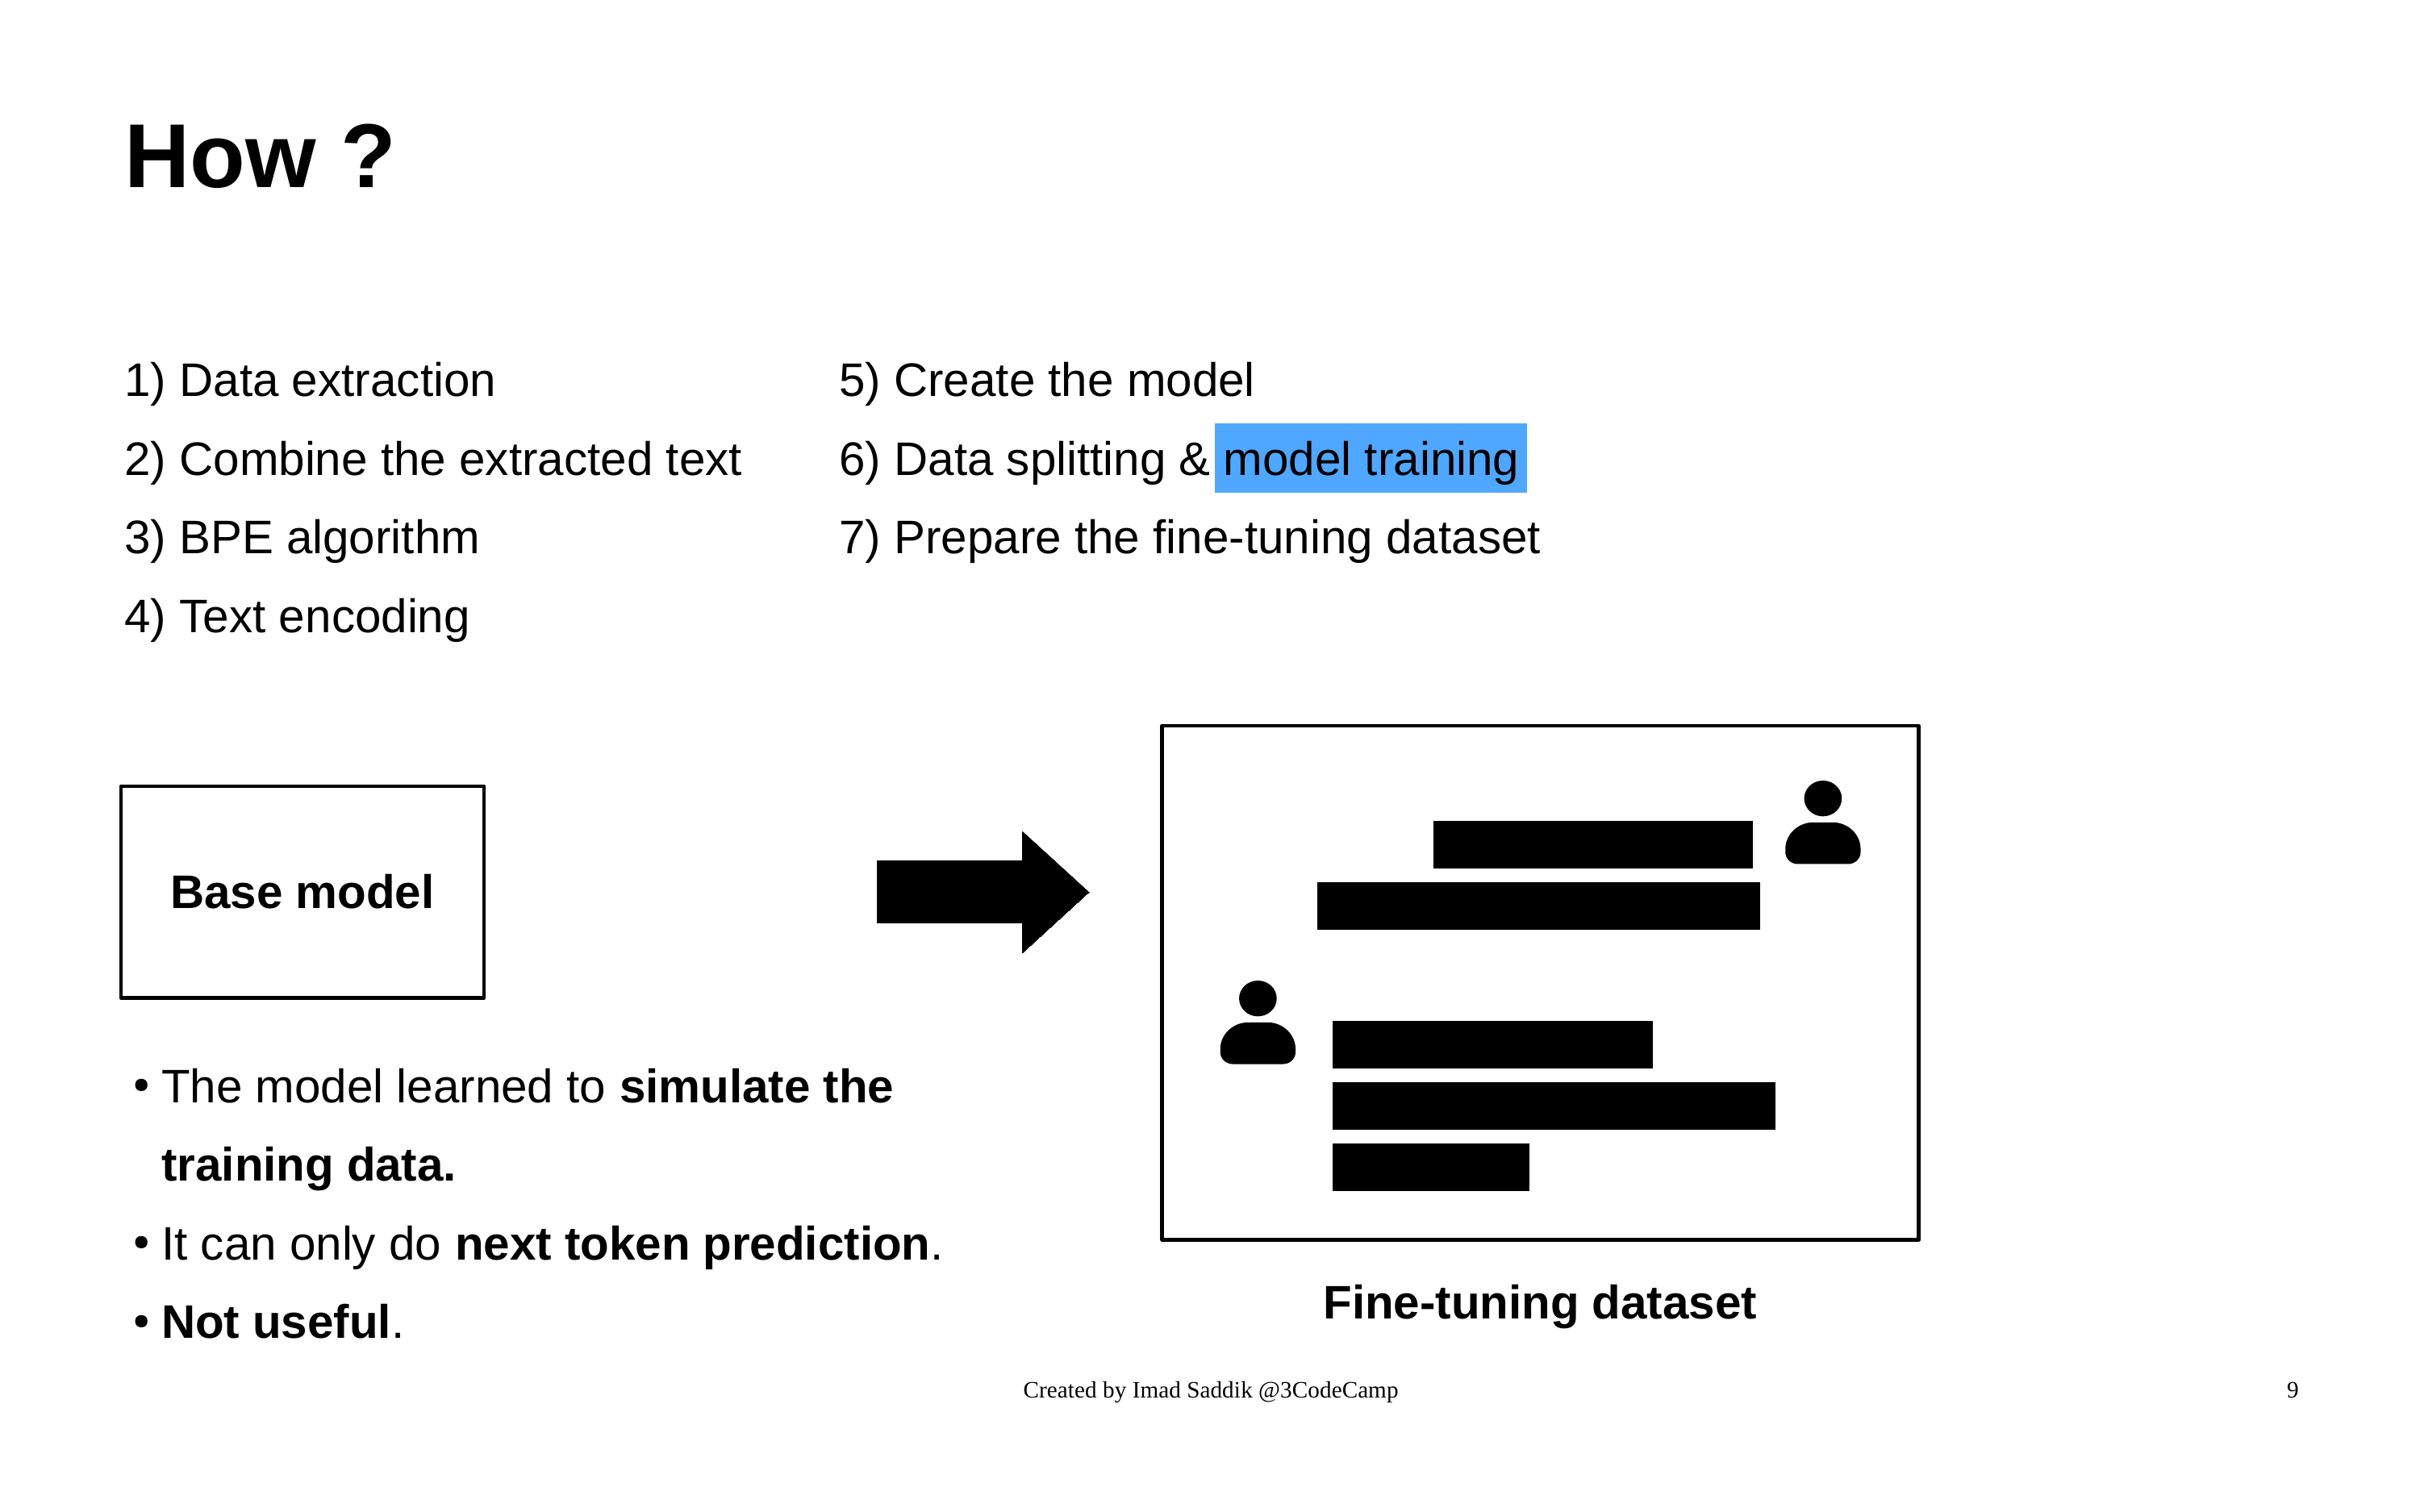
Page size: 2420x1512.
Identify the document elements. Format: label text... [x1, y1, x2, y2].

text_box [877, 831, 1090, 953]
picture [1772, 774, 1874, 870]
text_box [1333, 1143, 1529, 1191]
text_box [1433, 821, 1753, 868]
picture [1208, 974, 1308, 1071]
text_box The model learned to simulate the training data. It can only do next token prediction. Not useful. [121, 1028, 999, 1434]
text_box [1333, 1021, 1653, 1068]
text_box How ? [112, 61, 1194, 251]
text_box Create the model Data splitting & model training Prepare the fine-tuning dataset [827, 322, 1574, 648]
text_box [1317, 882, 1760, 930]
text_box Data extraction Combine the extracted text BPE algorithm Text encoding [112, 322, 817, 648]
text_box [1333, 1082, 1775, 1130]
text_box Fine-tuning dataset [1268, 1270, 1813, 1335]
text_box Base model [151, 860, 454, 925]
